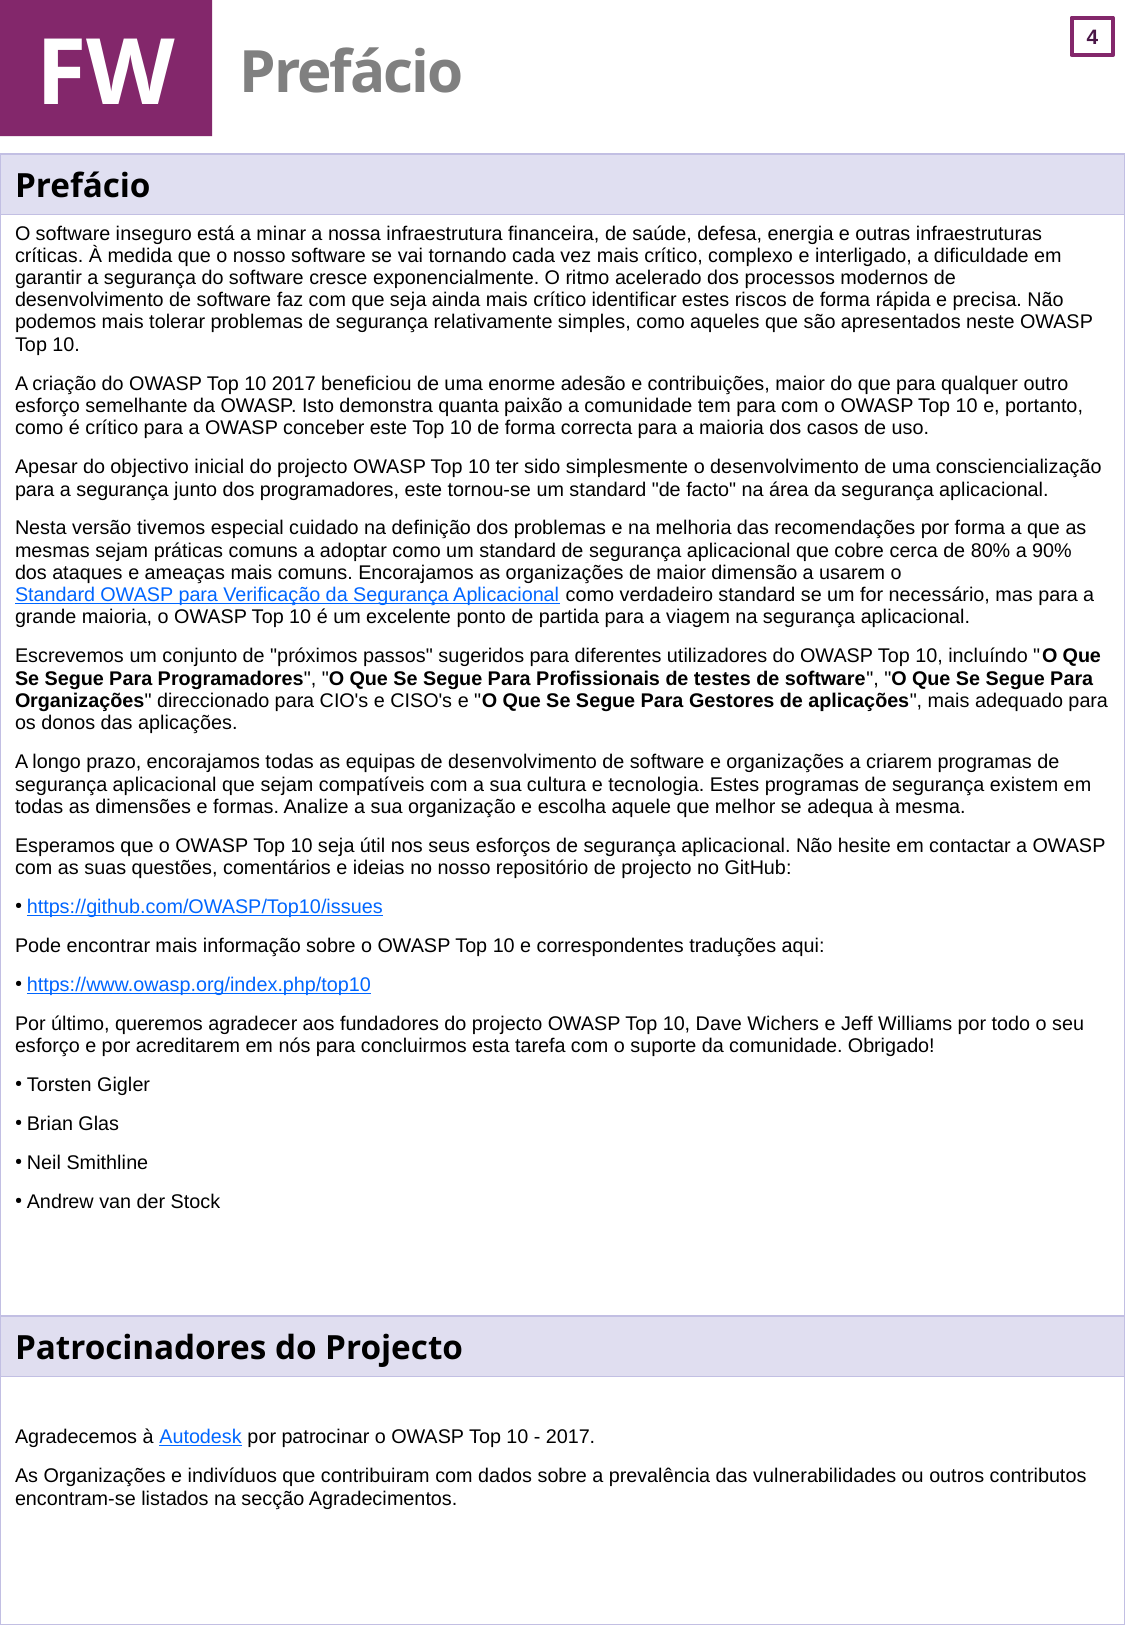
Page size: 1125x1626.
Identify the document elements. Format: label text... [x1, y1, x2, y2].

table_cell Agradecemos à Autodesk por patrocinar o OWASP Top 10 - 2017. As Organizações e indivíduos que contribuiram com dados sobre a prevalência das vulnerabilidades ou outros contributos encontram-se listados na secção Agradecimentos. [1, 1377, 1124, 1624]
table_header Prefácio [1, 155, 1124, 214]
table_cell Patrocinadores do Projecto [1, 1317, 1124, 1376]
text_box FW [0, 0, 213, 137]
text_box Prefácio [224, 12, 1125, 134]
table_cell O software inseguro está a minar a nossa infraestrutura financeira, de saúde, defesa, energia e outras infraestruturas críticas. À medida que o nosso software se vai tornando cada vez mais crítico, complexo e interligado, a dificuldade em garantir a segurança do software cresce exponencialmente. O ritmo acelerado dos processos modernos de desenvolvimento de software faz com que seja ainda mais crítico identificar estes riscos de forma rápida e precisa. Não podemos mais tolerar problemas de segurança relativamente simples, como aqueles que são apresentados neste OWASP Top 10. A criação do OWASP Top 10 2017 beneficiou de uma enorme adesão e contribuições, maior do que para qualquer outro esforço semelhante da OWASP. Isto demonstra quanta paixão a comunidade tem para com o OWASP Top 10 e, portanto, como é crítico para a OWASP conceber este Top 10 de forma correcta para a maioria dos casos de uso. Apesar do objectivo inicial do projecto OWASP Top 10 ter sido simplesmente o desenvolvimento de uma consciencialização para a segurança junto dos programadores, este tornou-se um standard "de facto" na área da segurança aplicacional. Nesta versão tivemos especial cuidado na definição dos problemas e na melhoria das recomendações por forma a que as mesmas sejam práticas comuns a adoptar como um standard de segurança aplicacional que cobre cerca de 80% a 90% dos ataques e ameaças mais comuns. Encorajamos as organizações de maior dimensão a usarem o Standard OWASP para Verificação da Segurança Aplicacional como verdadeiro standard se um for necessário, mas para a grande maioria, o OWASP Top 10 é um excelente ponto de partida para a viagem na segurança aplicacional. Escrevemos um conjunto de "próximos passos" sugeridos para diferentes utilizadores do OWASP Top 10, incluíndo "O Que Se Segue Para Programadores", "O Que Se Segue Para Profissionais de testes de software", "O Que Se Segue Para Organizações" direccionado para CIO's e CISO's e "O Que Se Segue Para Gestores de aplicações", mais adequado para os donos das aplicações. A longo prazo, encorajamos todas as equipas de desenvolvimento de software e organizações a criarem programas de segurança aplicacional que sejam compatíveis com a sua cultura e tecnologia. Estes programas de segurança existem em todas as dimensões e formas. Analize a sua organização e escolha aquele que melhor se adequa à mesma. Esperamos que o OWASP Top 10 seja útil nos seus esforços de segurança aplicacional. Não hesite em contactar a OWASP com as suas questões, comentários e ideias no nosso repositório de projecto no GitHub: https://github.com/OWASP/Top10/issues Pode encontrar mais informação sobre o OWASP Top 10 e correspondentes traduções aqui: https://www.owasp.org/index.php/top10 Por último, queremos agradecer aos fundadores do projecto OWASP Top 10, Dave Wichers e Jeff Williams por todo o seu esforço e por acreditarem em nós para concluirmos esta tarefa com o suporte da comunidade. Obrigado! Torsten Gigler Brian Glas Neil Smithline Andrew van der Stock [1, 215, 1124, 1315]
